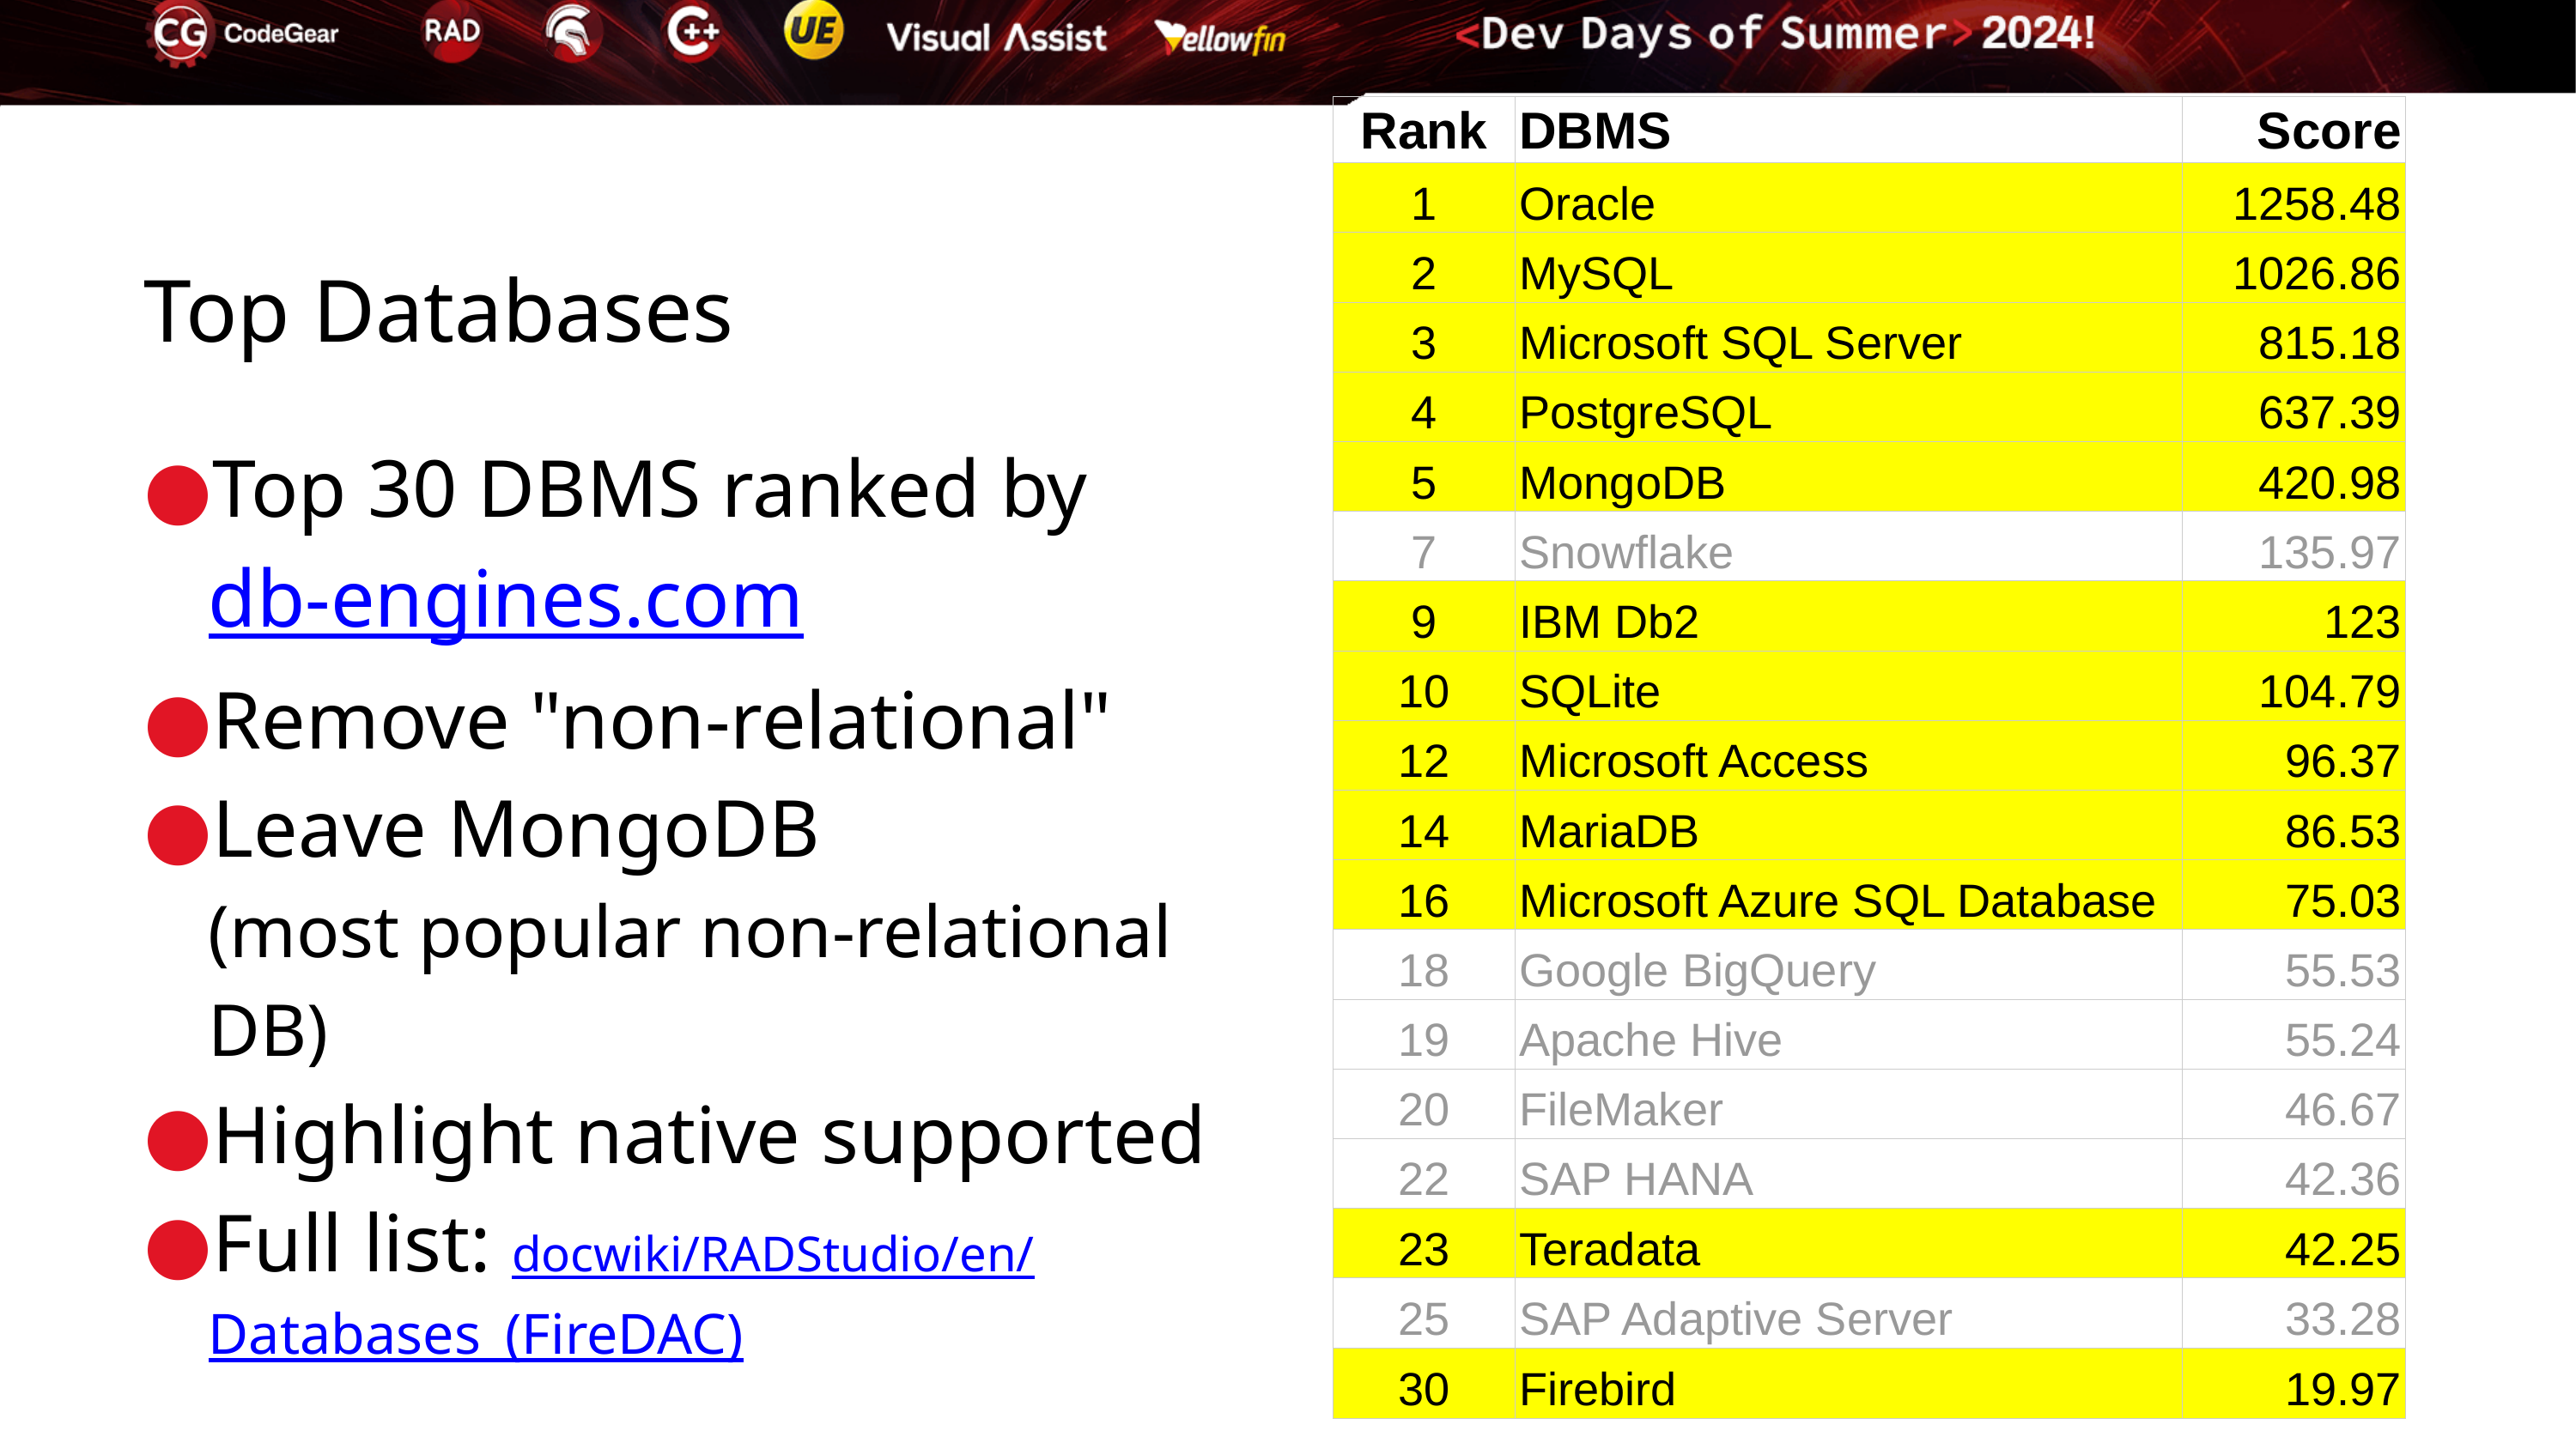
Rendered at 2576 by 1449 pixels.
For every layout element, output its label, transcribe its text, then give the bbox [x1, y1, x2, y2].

table_cell 55.24 [2183, 1000, 2405, 1069]
table_cell 42.25 [2183, 1209, 2405, 1277]
table_cell 23 [1334, 1209, 1515, 1277]
table_cell IBM Db2 [1516, 581, 2182, 651]
table_cell PostgreSQL [1516, 373, 2182, 441]
table_cell 10 [1334, 652, 1515, 720]
table_cell SQLite [1516, 652, 2182, 720]
table_cell MariaDB [1516, 791, 2182, 859]
picture [0, 0, 2576, 111]
table_cell 19.97 [2183, 1349, 2405, 1418]
table_cell 815.18 [2183, 303, 2405, 372]
table_cell 104.79 [2183, 652, 2405, 720]
table_cell 19 [1334, 1000, 1515, 1069]
table_cell 46.67 [2183, 1070, 2405, 1138]
table_cell 1258.48 [2183, 163, 2405, 232]
title Top Databases [131, 177, 1334, 373]
table_cell MySQL [1516, 233, 2182, 302]
table_cell 96.37 [2183, 721, 2405, 790]
table_cell 7 [1334, 512, 1515, 580]
table_cell Snowflake [1516, 512, 2182, 580]
table_cell 18 [1334, 930, 1515, 999]
table_cell Microsoft Azure SQL Database [1516, 860, 2182, 929]
table_cell 33.28 [2183, 1278, 2405, 1348]
table_cell MongoDB [1516, 442, 2182, 511]
table_cell 86.53 [2183, 791, 2405, 859]
table_cell 135.97 [2183, 512, 2405, 580]
table_cell 16 [1334, 860, 1515, 929]
table_cell 12 [1334, 721, 1515, 790]
table_cell Apache Hive [1516, 1000, 2182, 1069]
table_header Score [2183, 97, 2405, 162]
table_cell 1026.86 [2183, 233, 2405, 302]
table_header Rank [1334, 97, 1515, 162]
table_cell 25 [1334, 1278, 1515, 1348]
table_cell Teradata [1516, 1209, 2182, 1277]
table_cell 9 [1334, 581, 1515, 651]
table_cell 30 [1334, 1349, 1515, 1418]
table_cell Microsoft Access [1516, 721, 2182, 790]
table_cell 2 [1334, 233, 1515, 302]
table_cell 55.53 [2183, 930, 2405, 999]
table_cell Microsoft SQL Server [1516, 303, 2182, 372]
table_cell FileMaker [1516, 1070, 2182, 1138]
table_cell 20 [1334, 1070, 1515, 1138]
list Top 30 DBMS ranked by db-engines.com Remove "non-relational" Leave MongoDB (most popular non-relational DB) Highlight native supported Full list: docwiki/RADStudio/en/Databases_(FireDAC) [131, 410, 1262, 1334]
table_cell 14 [1334, 791, 1515, 859]
table_header DBMS [1516, 97, 2182, 162]
table_cell 1 [1334, 163, 1515, 232]
table_cell 123 [2183, 581, 2405, 651]
table_cell 42.36 [2183, 1139, 2405, 1208]
table_cell 637.39 [2183, 373, 2405, 441]
table_cell SAP HANA [1516, 1139, 2182, 1208]
table_cell 3 [1334, 303, 1515, 372]
table_cell 75.03 [2183, 860, 2405, 929]
table_cell 420.98 [2183, 442, 2405, 511]
table_cell 22 [1334, 1139, 1515, 1208]
table_cell 5 [1334, 442, 1515, 511]
table_cell Firebird [1516, 1349, 2182, 1418]
table_cell SAP Adaptive Server [1516, 1278, 2182, 1348]
table_cell Google BigQuery [1516, 930, 2182, 999]
table_cell 4 [1334, 373, 1515, 441]
table_cell Oracle [1516, 163, 2182, 232]
